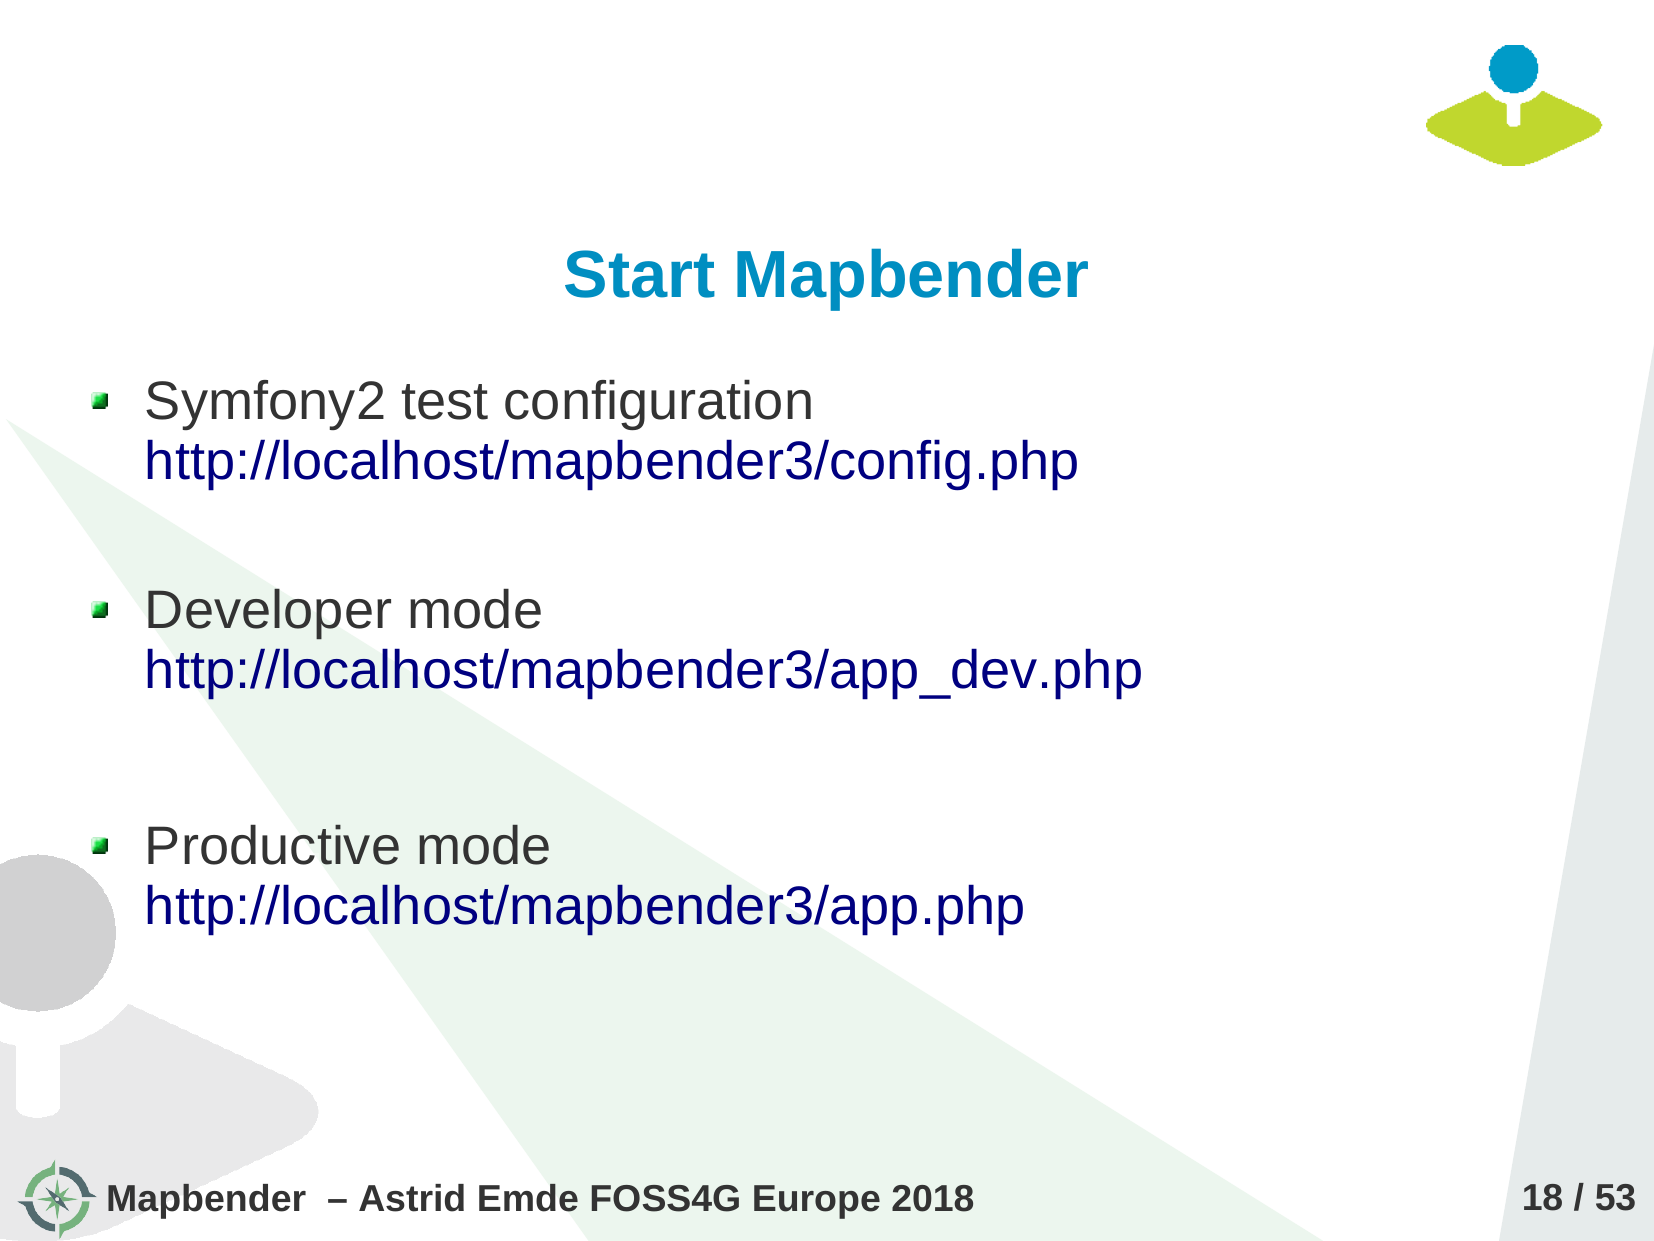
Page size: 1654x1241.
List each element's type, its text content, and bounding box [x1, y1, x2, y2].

picture [16, 1158, 98, 1240]
list Symfony2 test configuration http://localhost/mapbender3/config.php Developer mode http://localhost/mapbender3/app_dev.php Productive mode http://localhost/mapbender3/app.php [74, 370, 1563, 1174]
picture [1426, 45, 1604, 166]
title Start Mapbender [82, 200, 1571, 349]
